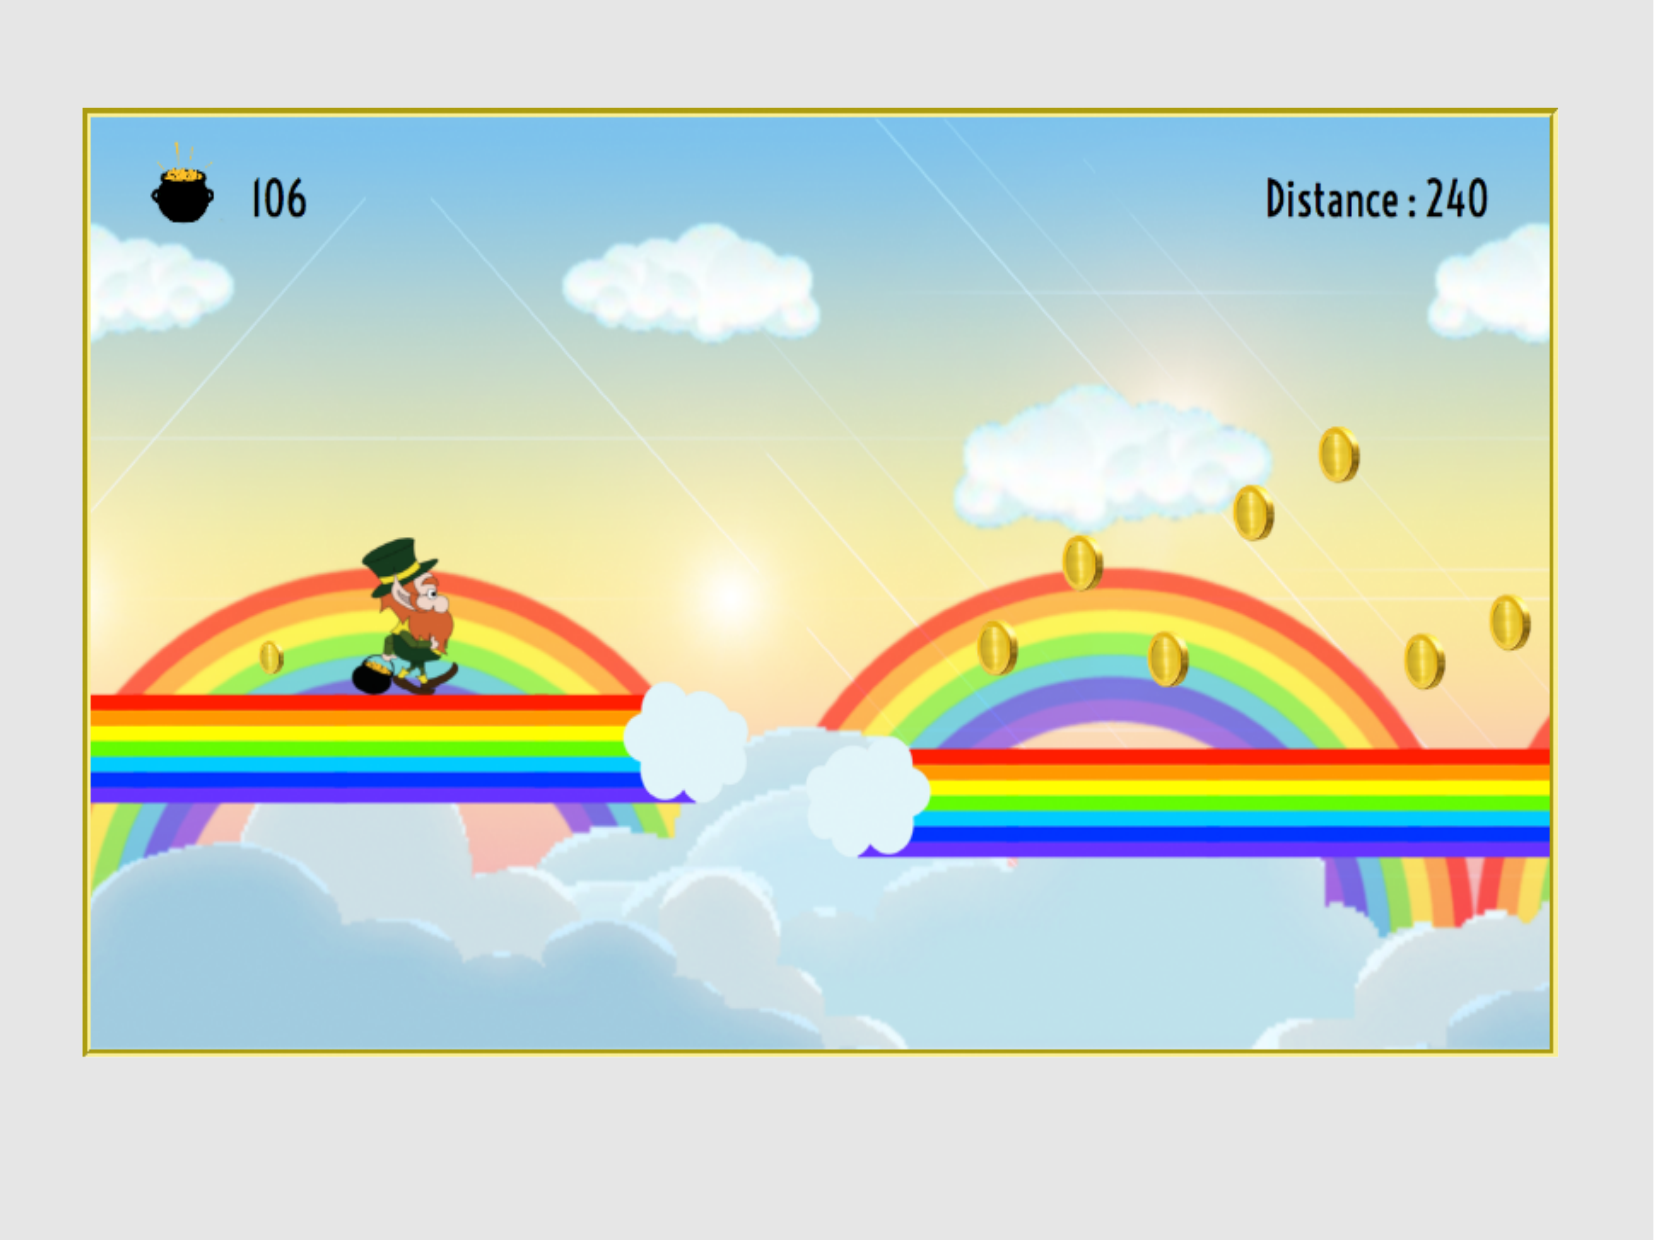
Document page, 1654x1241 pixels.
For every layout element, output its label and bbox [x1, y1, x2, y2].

picture [0, 0, 1654, 1081]
